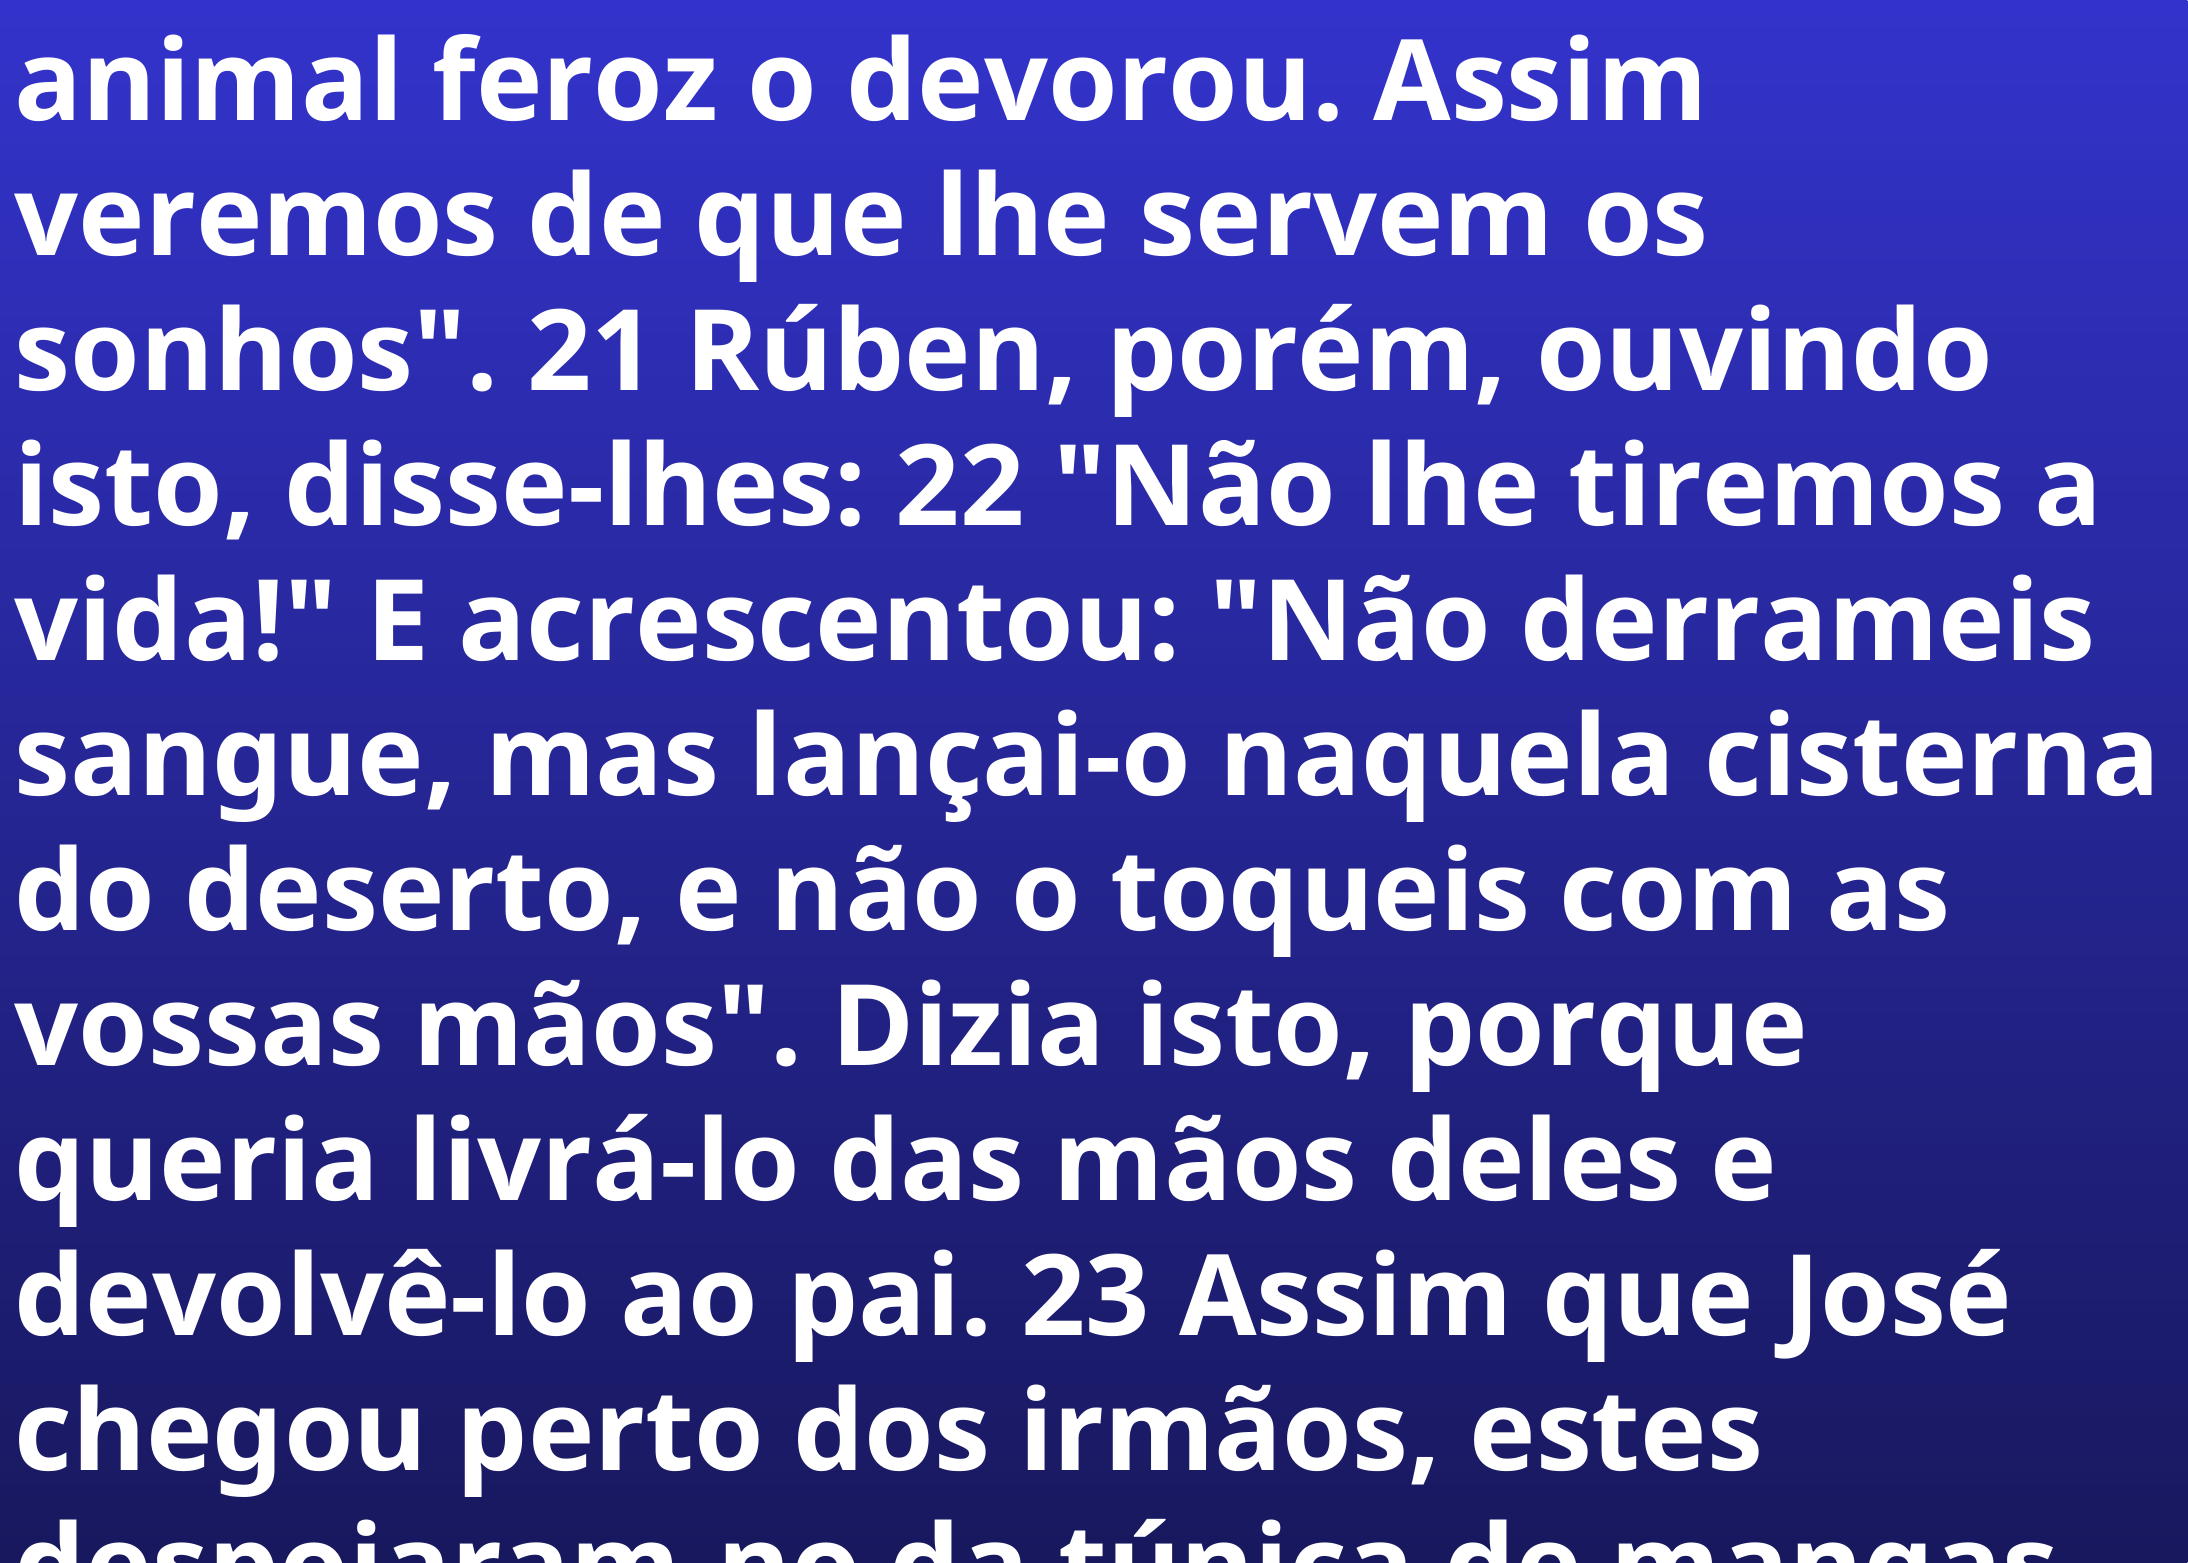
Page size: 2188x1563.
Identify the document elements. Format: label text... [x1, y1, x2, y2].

text_box animal feroz o devorou. Assim veremos de que lhe servem os sonhos". 21 Rúben, porém, ouvindo isto, disse-lhes: 22 "Não lhe tiremos a vida!" E acrescentou: "Não derrameis sangue, mas lançai-o naquela cisterna do deserto, e não o toqueis com as vossas mãos". Dizia isto, porque queria livrá-lo das mãos deles e devolvê-lo ao pai. 23 Assim que José chegou perto dos irmãos, estes despojaram-no da túnica de mangas longas, pegaram nele 24 e lançaram-no numa cisterna que não tinha água. 25 Depois, sentaram-se para comer. Levantando os olhos, avistaram uma caravana de ismaelitas, que se aproximava, proveniente de Galaad. Os camelos iam carregados de especiarias, bálsamo e resina, que transportavam para o Egito. 26 E Judá disse aos irmãos: "Que proveito teríamos em matar nosso irmão e ocultar o seu sangue? 27 É melhor vendê-lo a esses ismaelitas e não manchar nossas mãos, pois ele é nosso irmão e nossa carne". Concordaram os irmãos com o que dizia. 28 Ao passarem os comerciantes madianitas, tiraram José da cisterna, e por vinte moedas de prata o venderam aos ismaelitas: e estes o levaram para o Egito. [0, 0, 2188, 1563]
